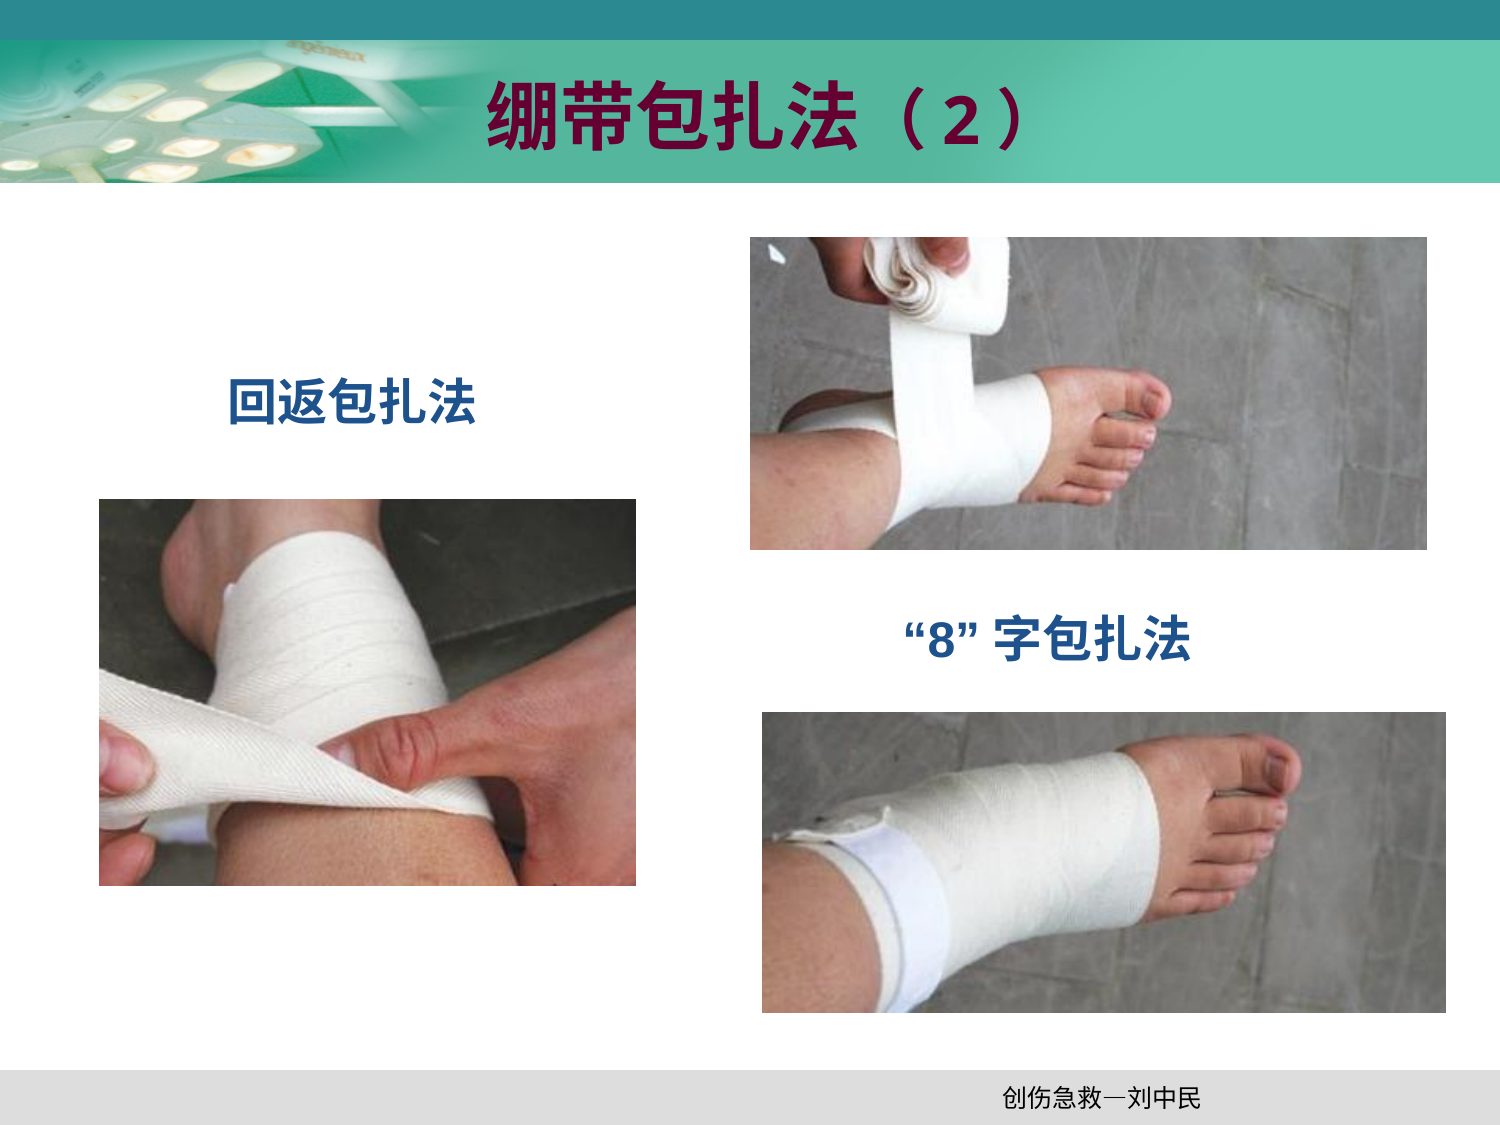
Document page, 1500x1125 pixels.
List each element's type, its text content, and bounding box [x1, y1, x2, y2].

text_box “8”字包扎法 [887, 600, 1313, 676]
text_box 创伤急救—刘中民 [987, 1074, 1463, 1125]
text_box 回返包扎法 [212, 362, 500, 438]
picture [762, 712, 1446, 1013]
picture [750, 237, 1427, 551]
picture [99, 500, 636, 886]
title 绷带包扎法（2） [87, 62, 1461, 155]
